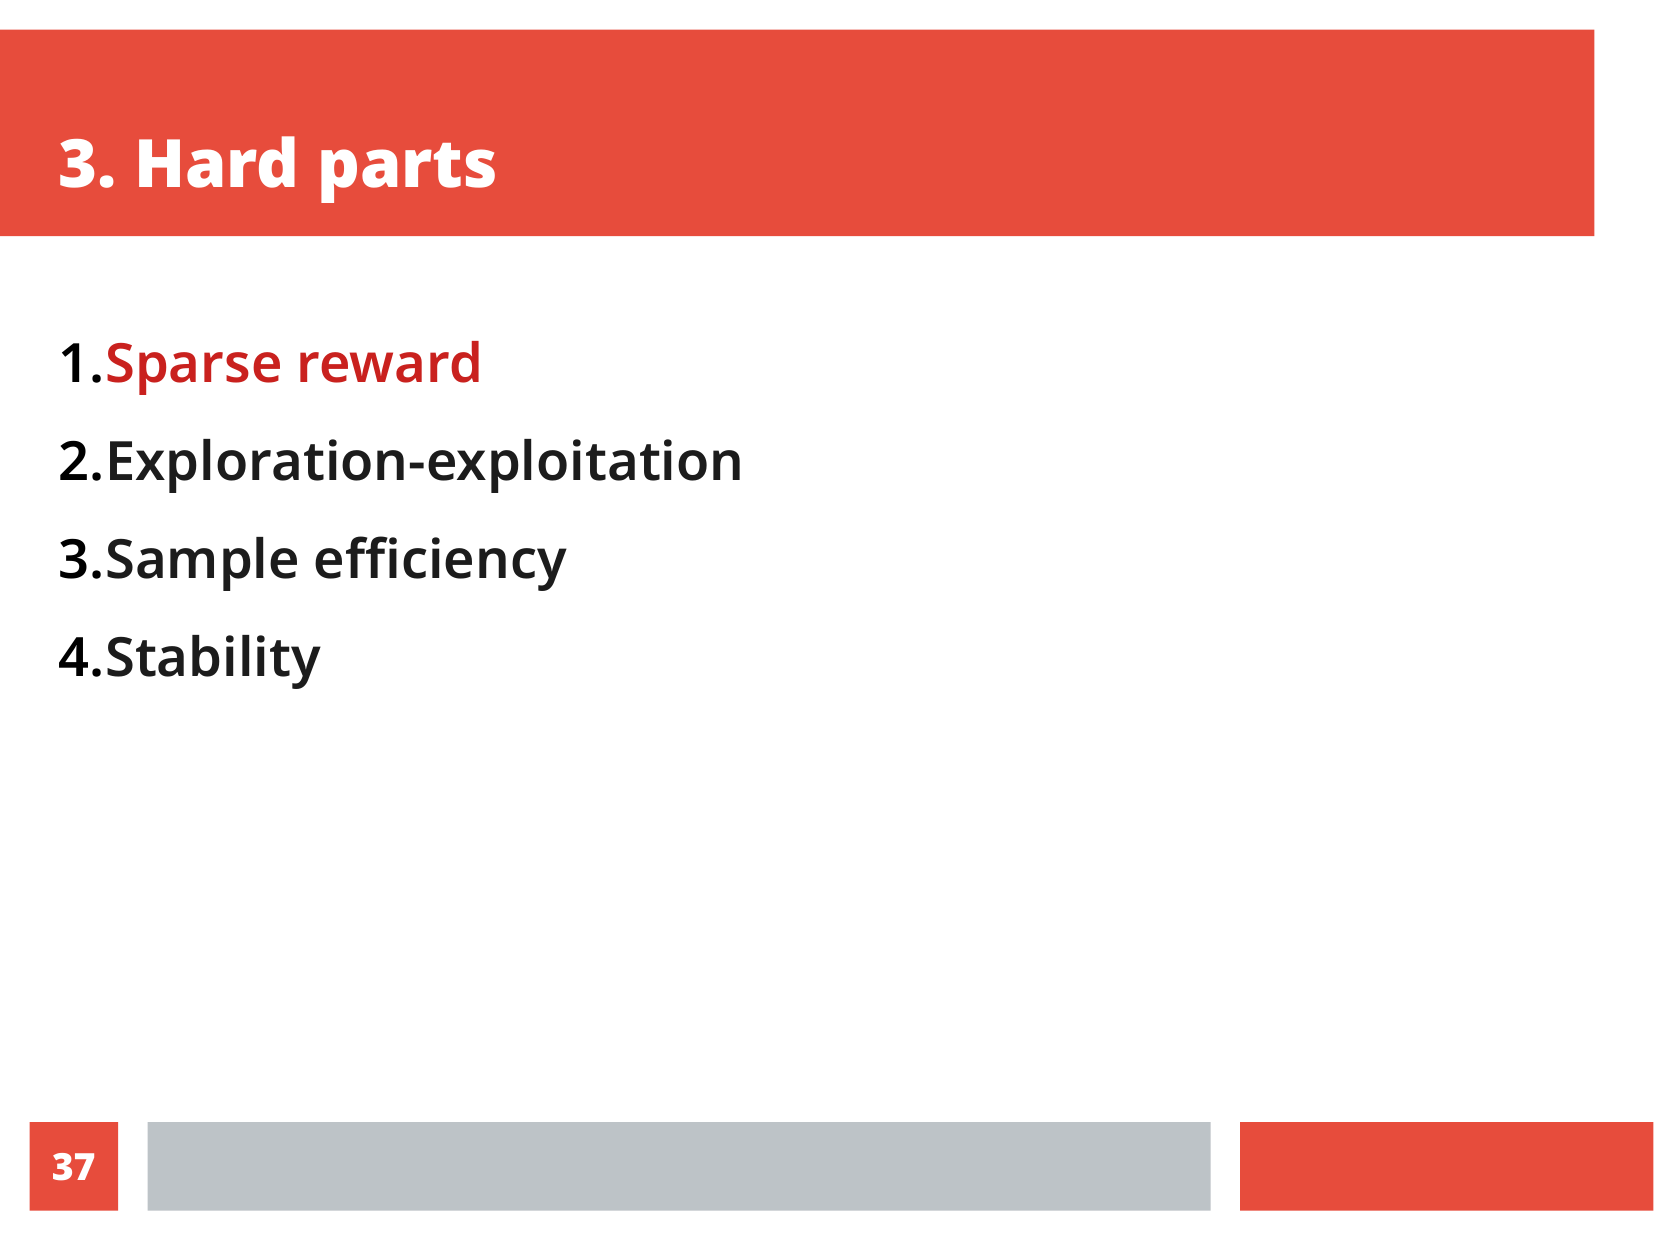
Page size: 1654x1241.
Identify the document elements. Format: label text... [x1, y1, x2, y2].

list Sparse reward Exploration-exploitation Sample efficiency Stability [59, 324, 1565, 1093]
title 3. Hard parts [59, 59, 1595, 207]
